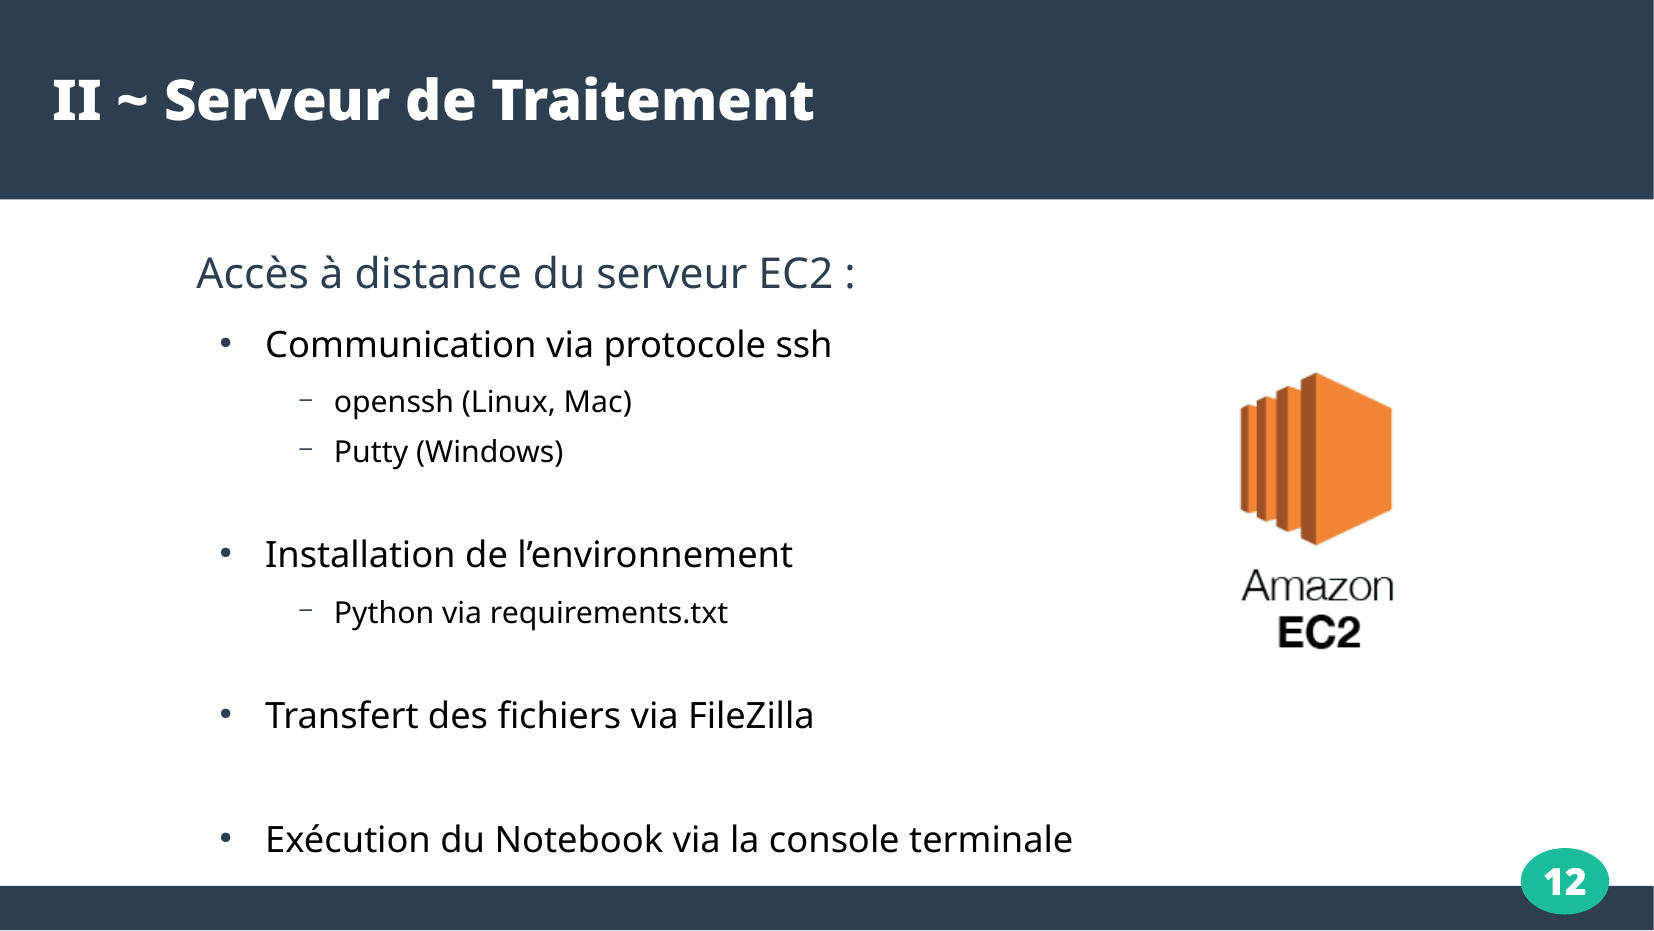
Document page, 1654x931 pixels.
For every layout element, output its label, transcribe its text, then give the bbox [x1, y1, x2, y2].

title II ~ Serveur de Traitement [0, 39, 1621, 158]
picture [1035, 330, 1598, 691]
list Accès à distance du serveur EC2 : Communication via protocole ssh openssh (Linux, Mac) Putty (Windows) Installation de l’environnement Python via requirements.txt Transfert des fichiers via FileZilla Exécution du Notebook via la console terminale [59, 243, 1595, 864]
